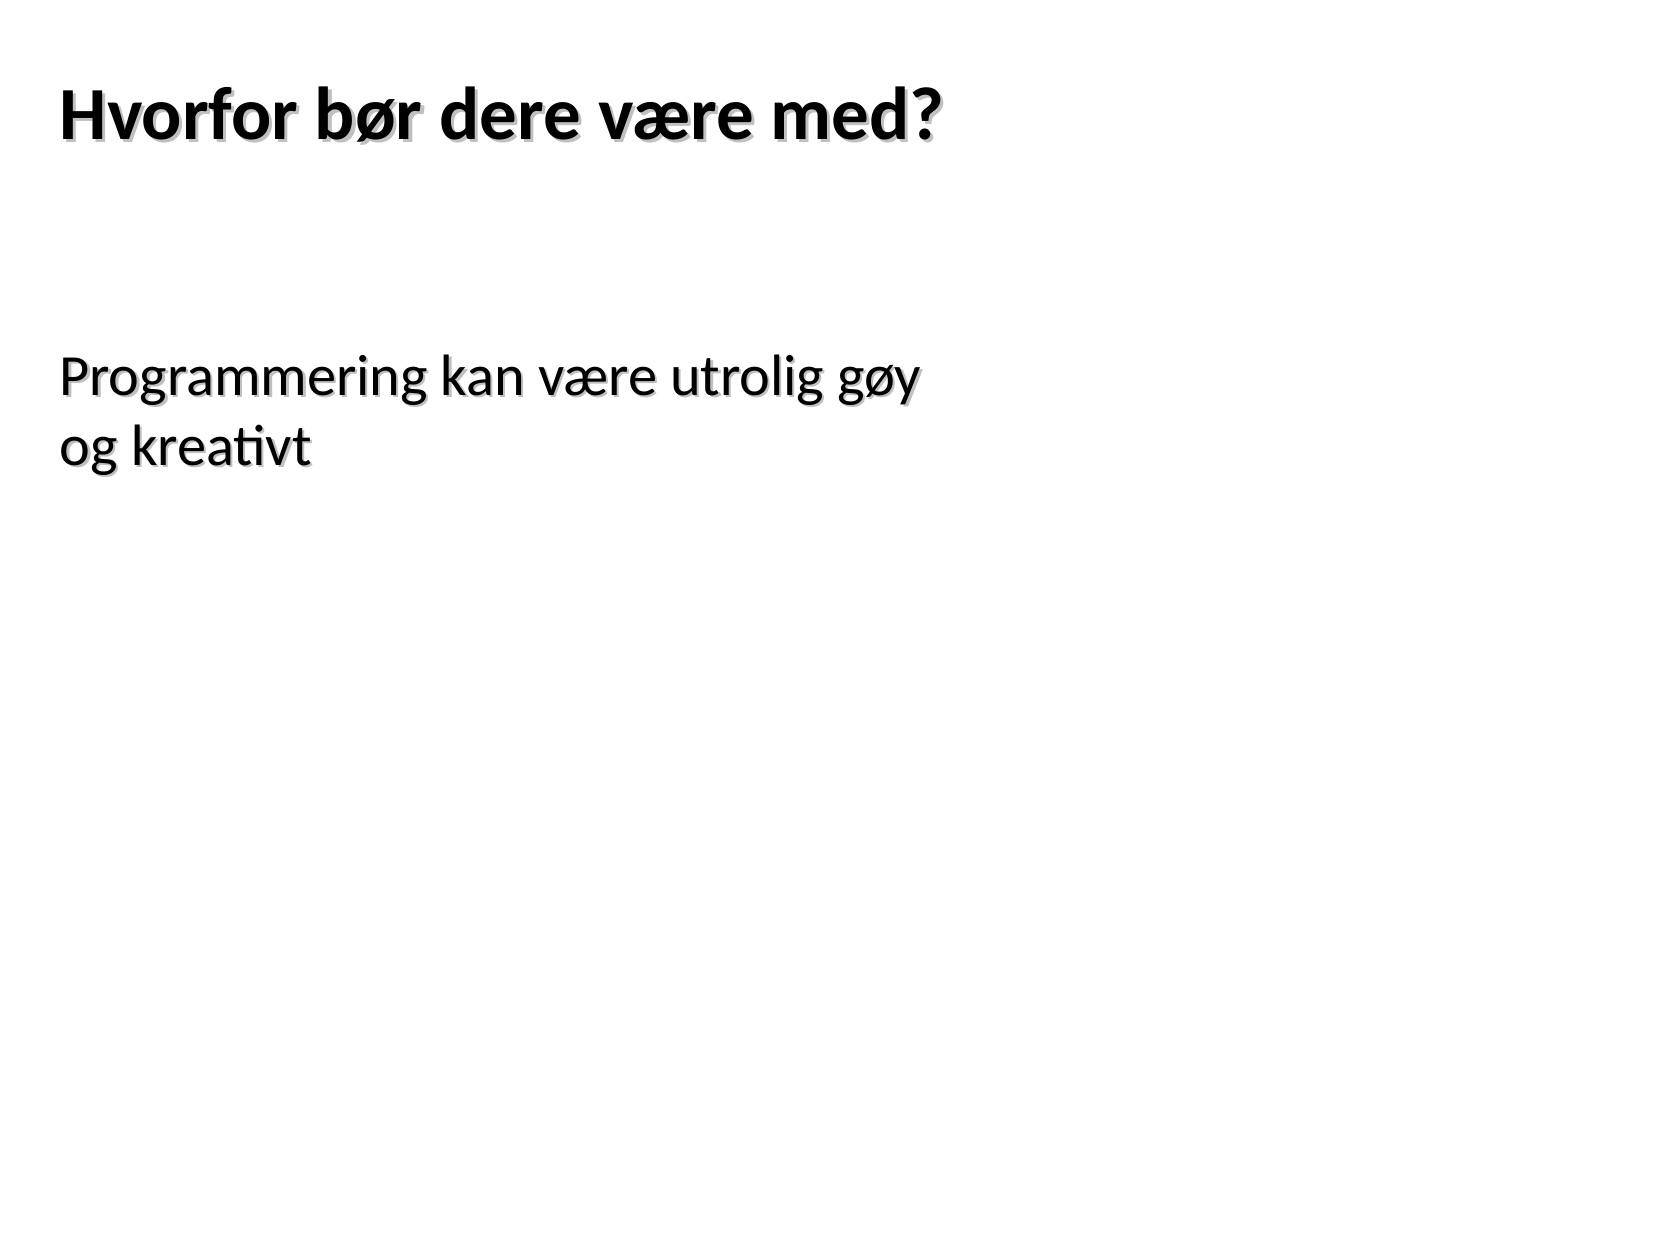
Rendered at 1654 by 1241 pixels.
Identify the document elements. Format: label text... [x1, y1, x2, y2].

text_box Hvorfor bør dere være med? [44, 56, 1653, 285]
text_box Programmering kan være utrolig gøy og kreativt [45, 329, 1576, 558]
